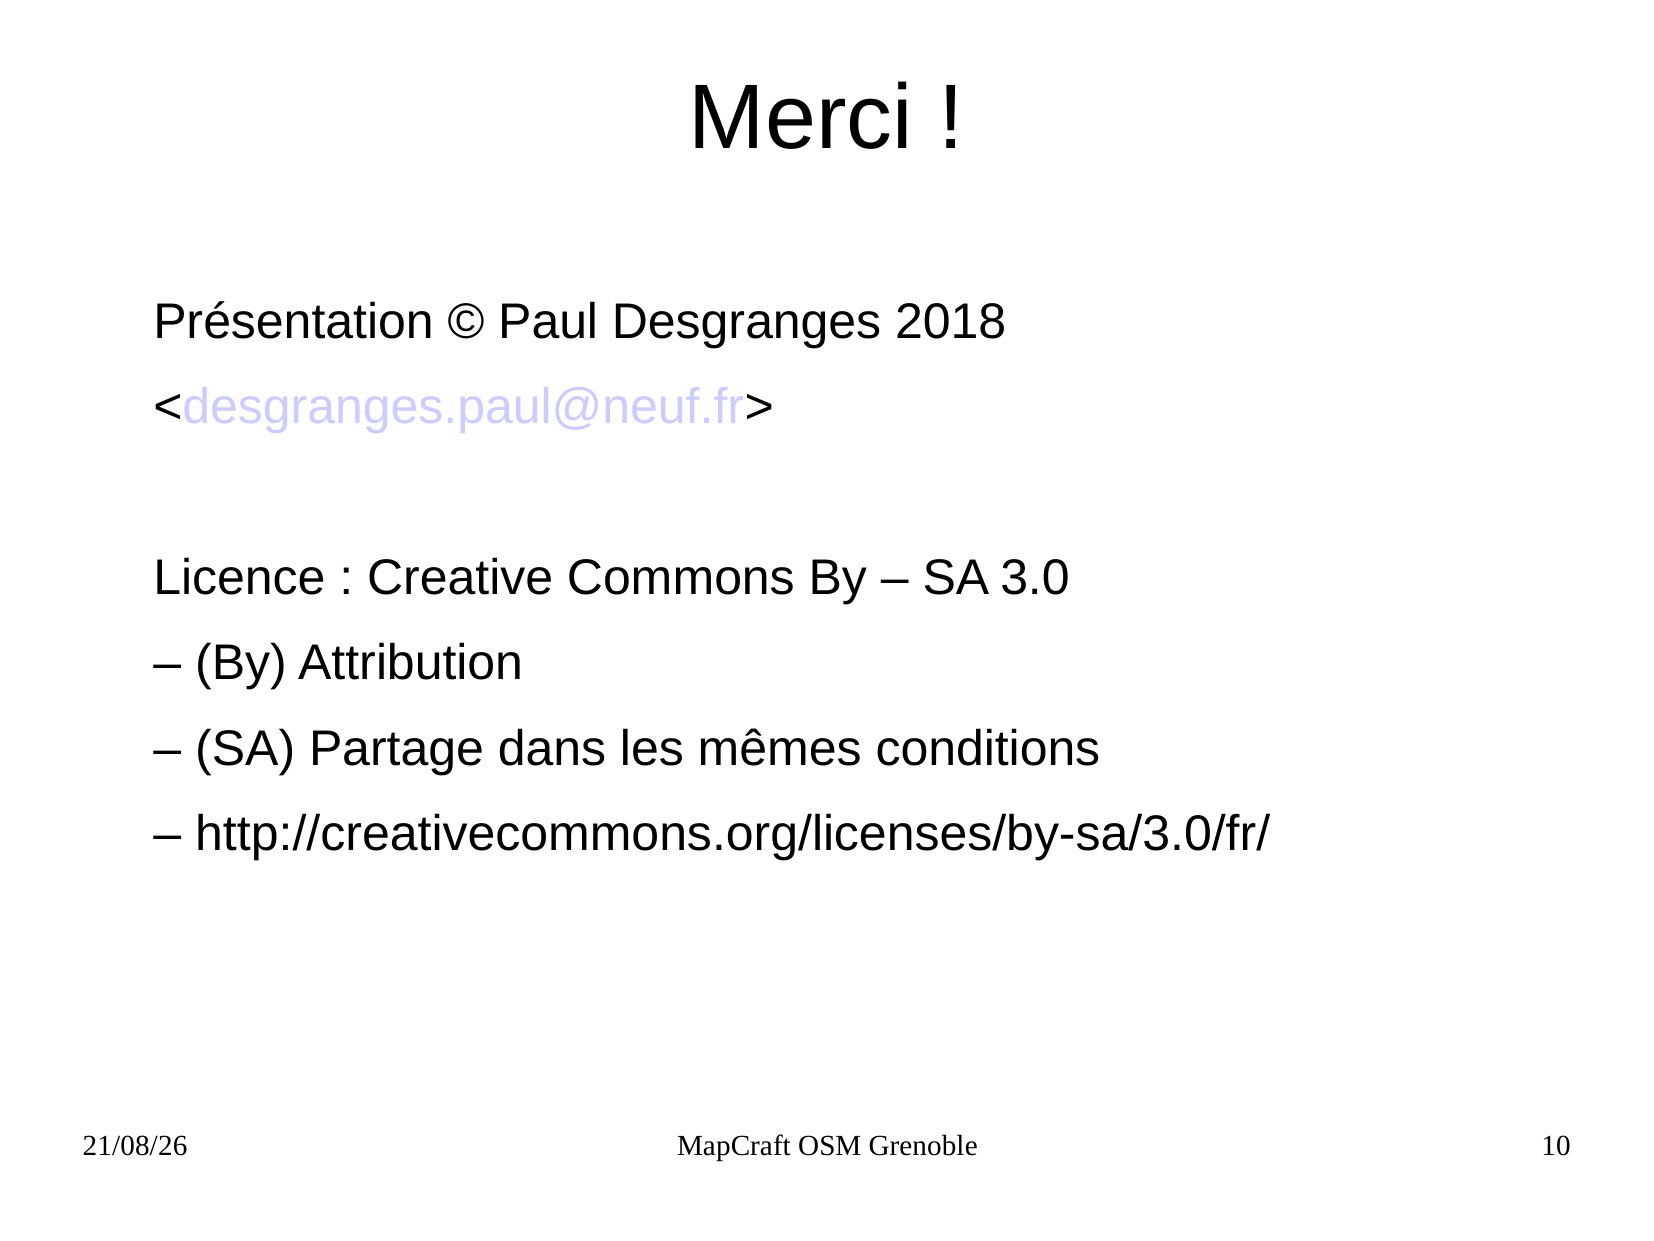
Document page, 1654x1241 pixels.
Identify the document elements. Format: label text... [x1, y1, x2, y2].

title Merci ! [82, 49, 1571, 180]
list Présentation © Paul Desgranges 2018 <desgranges.paul@neuf.fr> Licence : Creative Commons By – SA 3.0 – (By) Attribution – (SA) Partage dans les mêmes conditions – http://creativecommons.org/licenses/by-sa/3.0/fr/ [82, 290, 1571, 1010]
